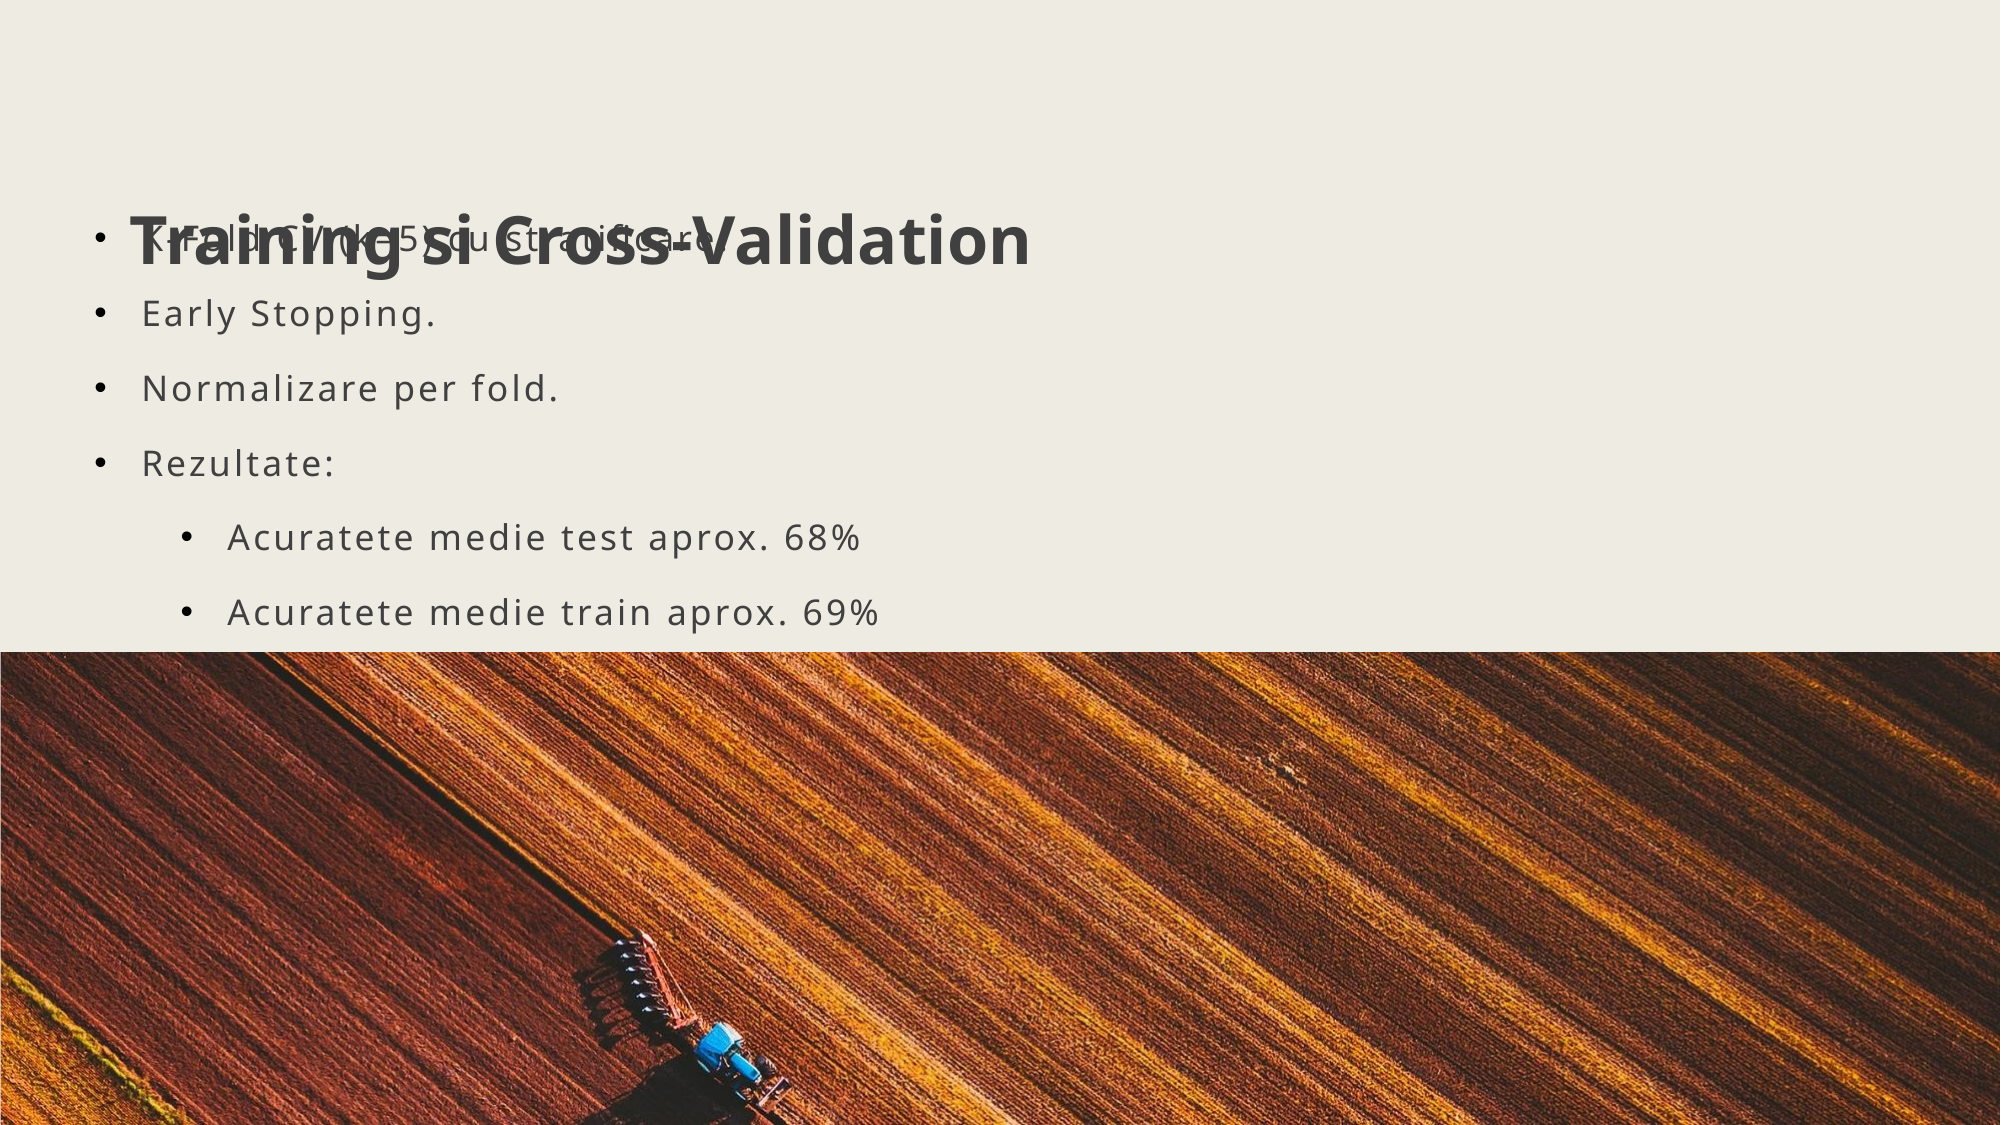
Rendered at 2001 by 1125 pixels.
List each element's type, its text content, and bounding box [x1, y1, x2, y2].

list K-Fold CV (k=5) cu stratificare. Early Stopping. Normalizare per fold. Rezultate: Acuratete medie test aprox. 68% Acuratete medie train aprox. 69% [76, 185, 1853, 652]
picture [0, 652, 2000, 1125]
title Training si Cross-Validation [111, 72, 1889, 294]
